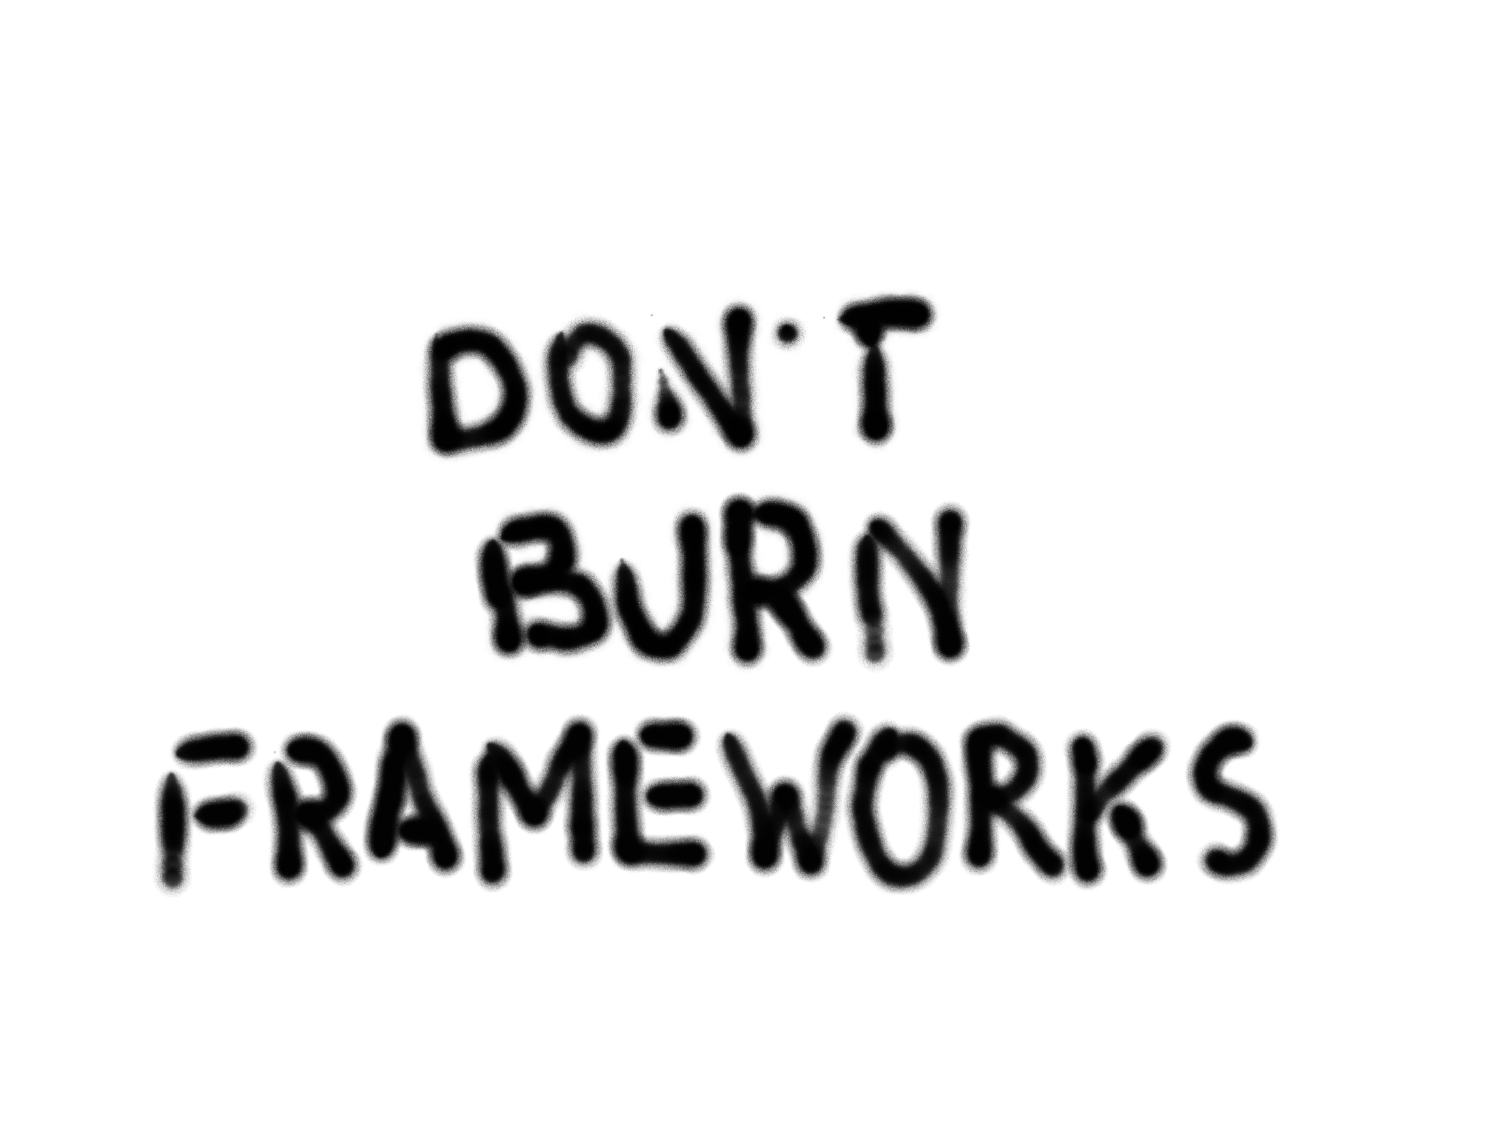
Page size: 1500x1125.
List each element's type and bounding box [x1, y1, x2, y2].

picture [0, 123, 1500, 1001]
